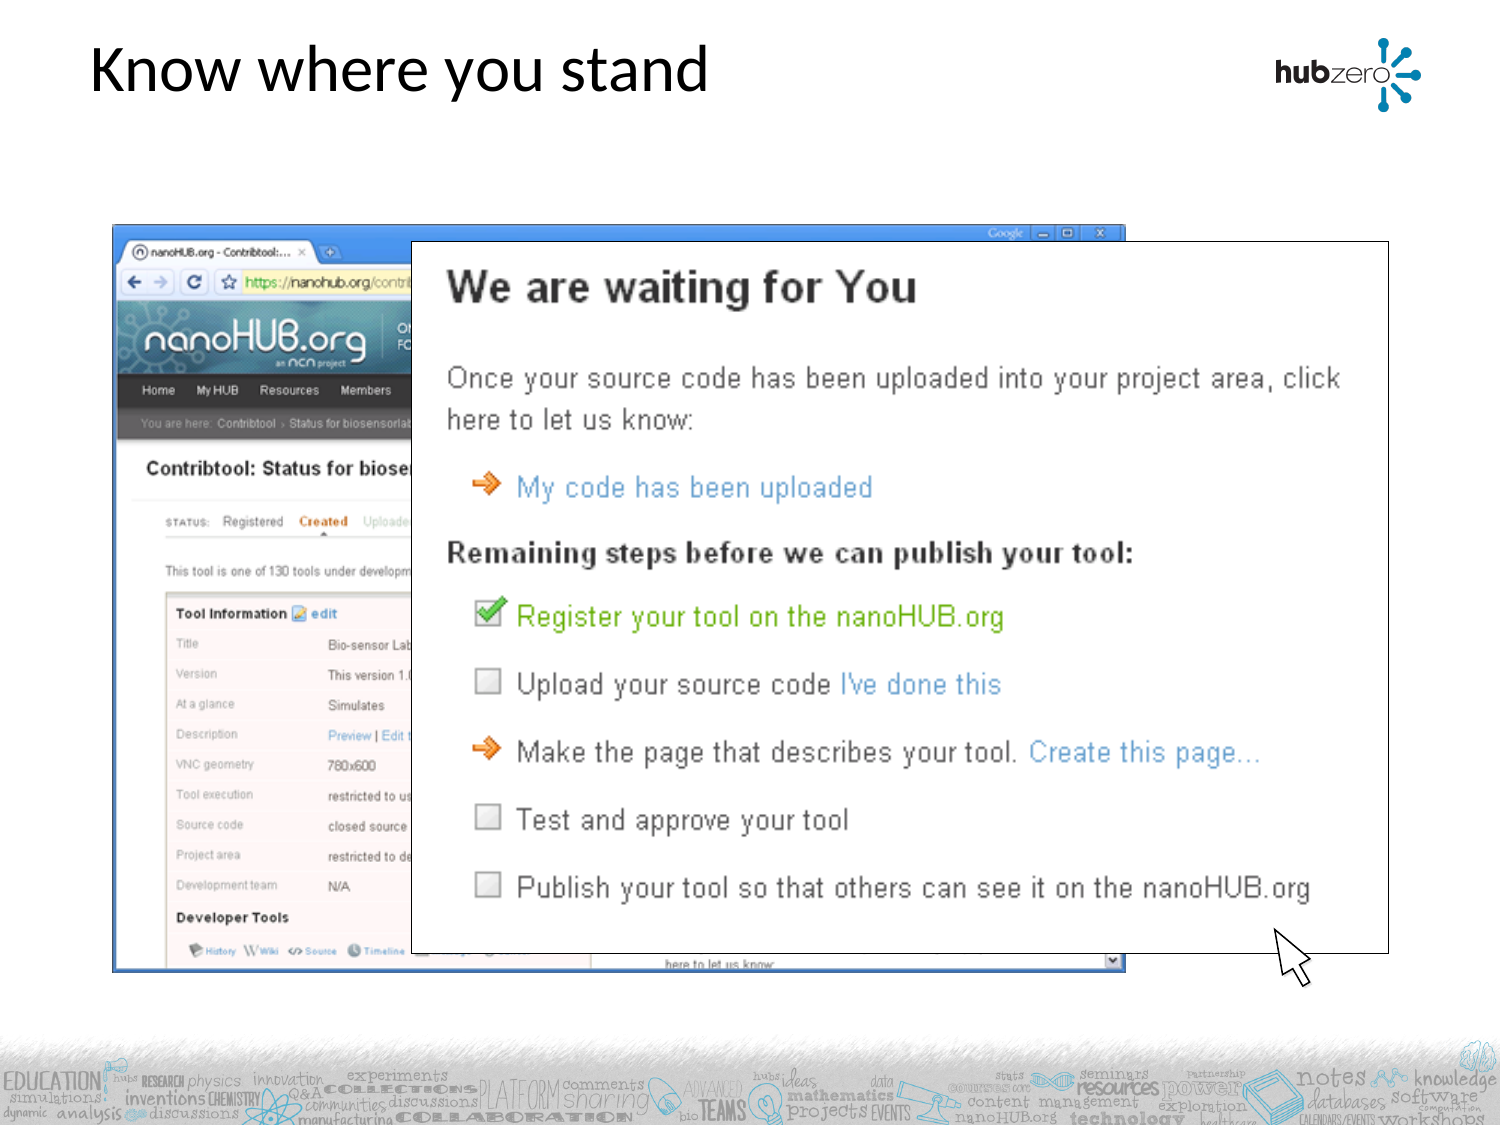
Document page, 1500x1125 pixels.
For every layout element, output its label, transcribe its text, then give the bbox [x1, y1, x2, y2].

picture [1272, 35, 1424, 115]
picture [412, 242, 1388, 953]
picture [0, 1034, 1500, 1125]
picture [112, 224, 1126, 973]
text_box Know where you stand [75, 12, 1249, 118]
text_box [1274, 929, 1310, 987]
